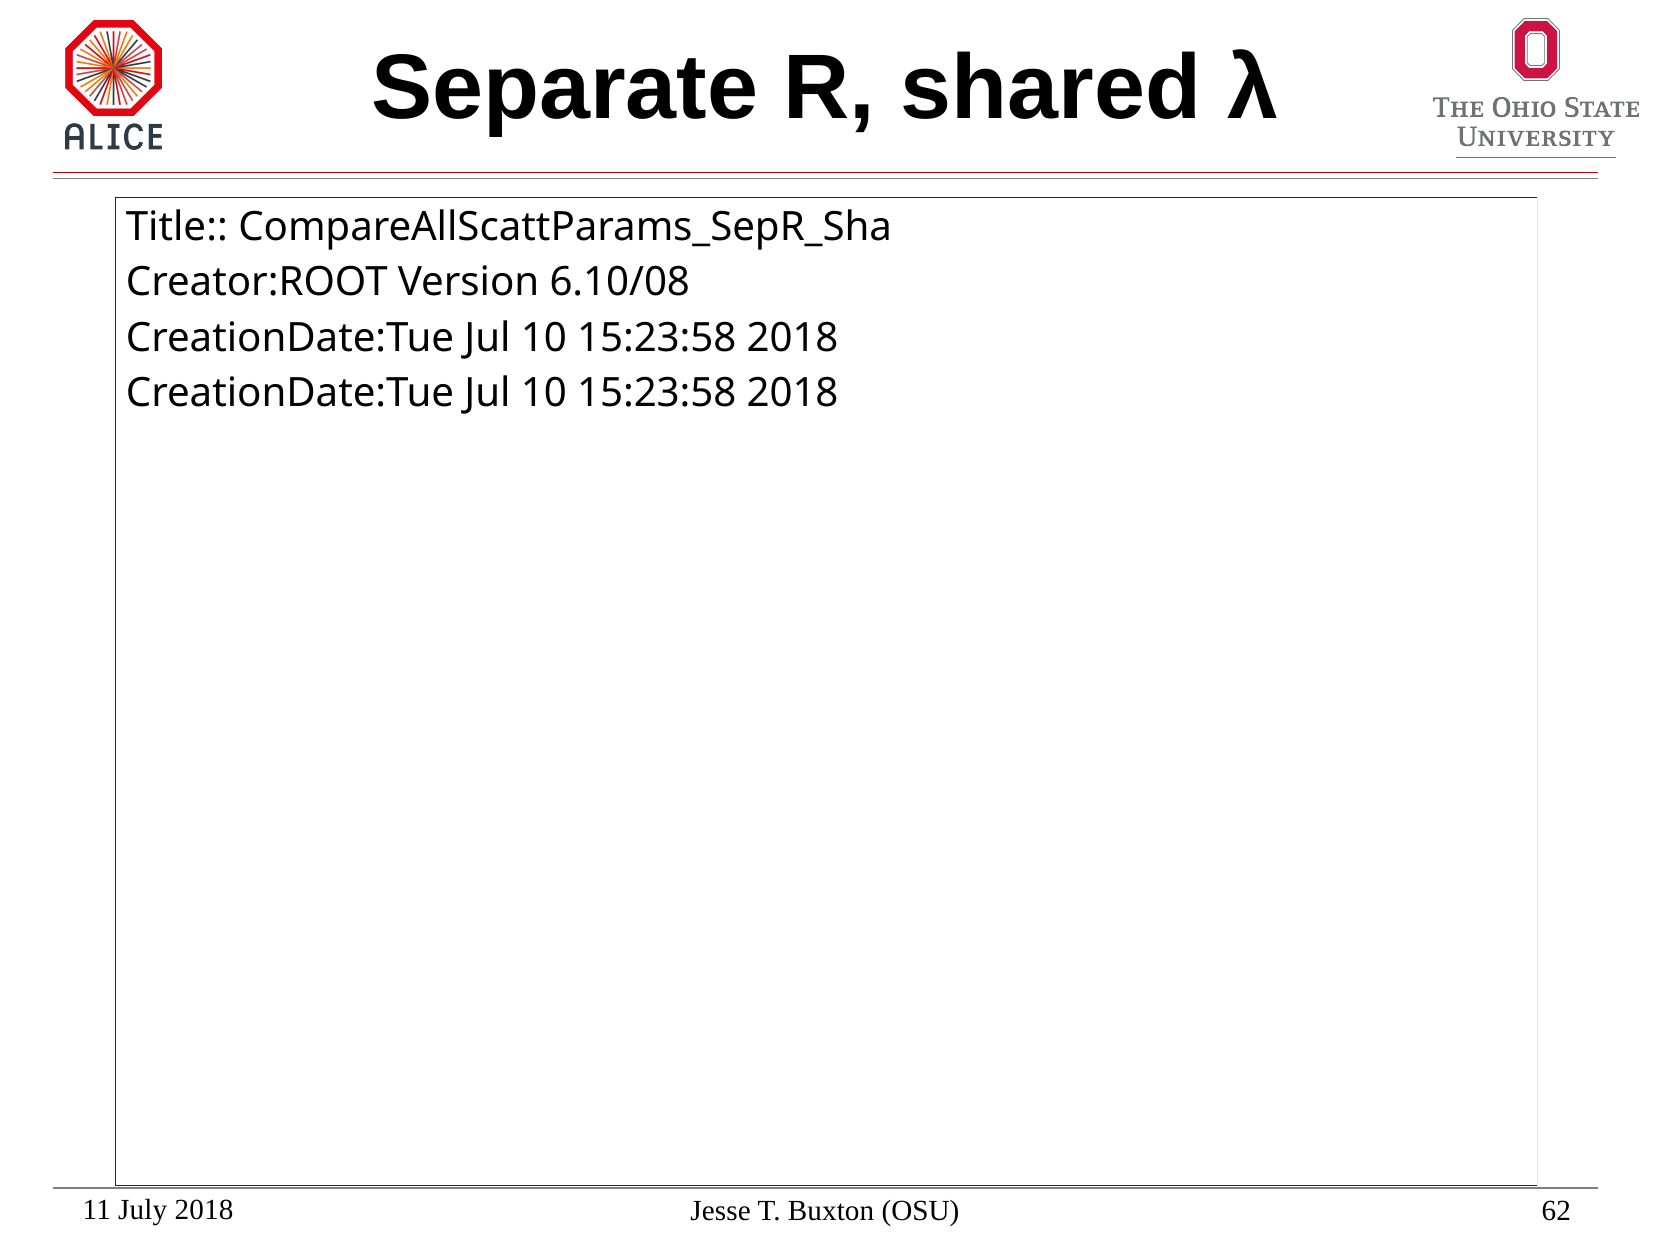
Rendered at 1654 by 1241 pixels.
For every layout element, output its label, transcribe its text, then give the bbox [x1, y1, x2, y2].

picture [112, 195, 1538, 1186]
picture [65, 20, 137, 150]
title Separate R, shared λ [137, 1, 1513, 172]
picture [1513, 5, 1642, 171]
